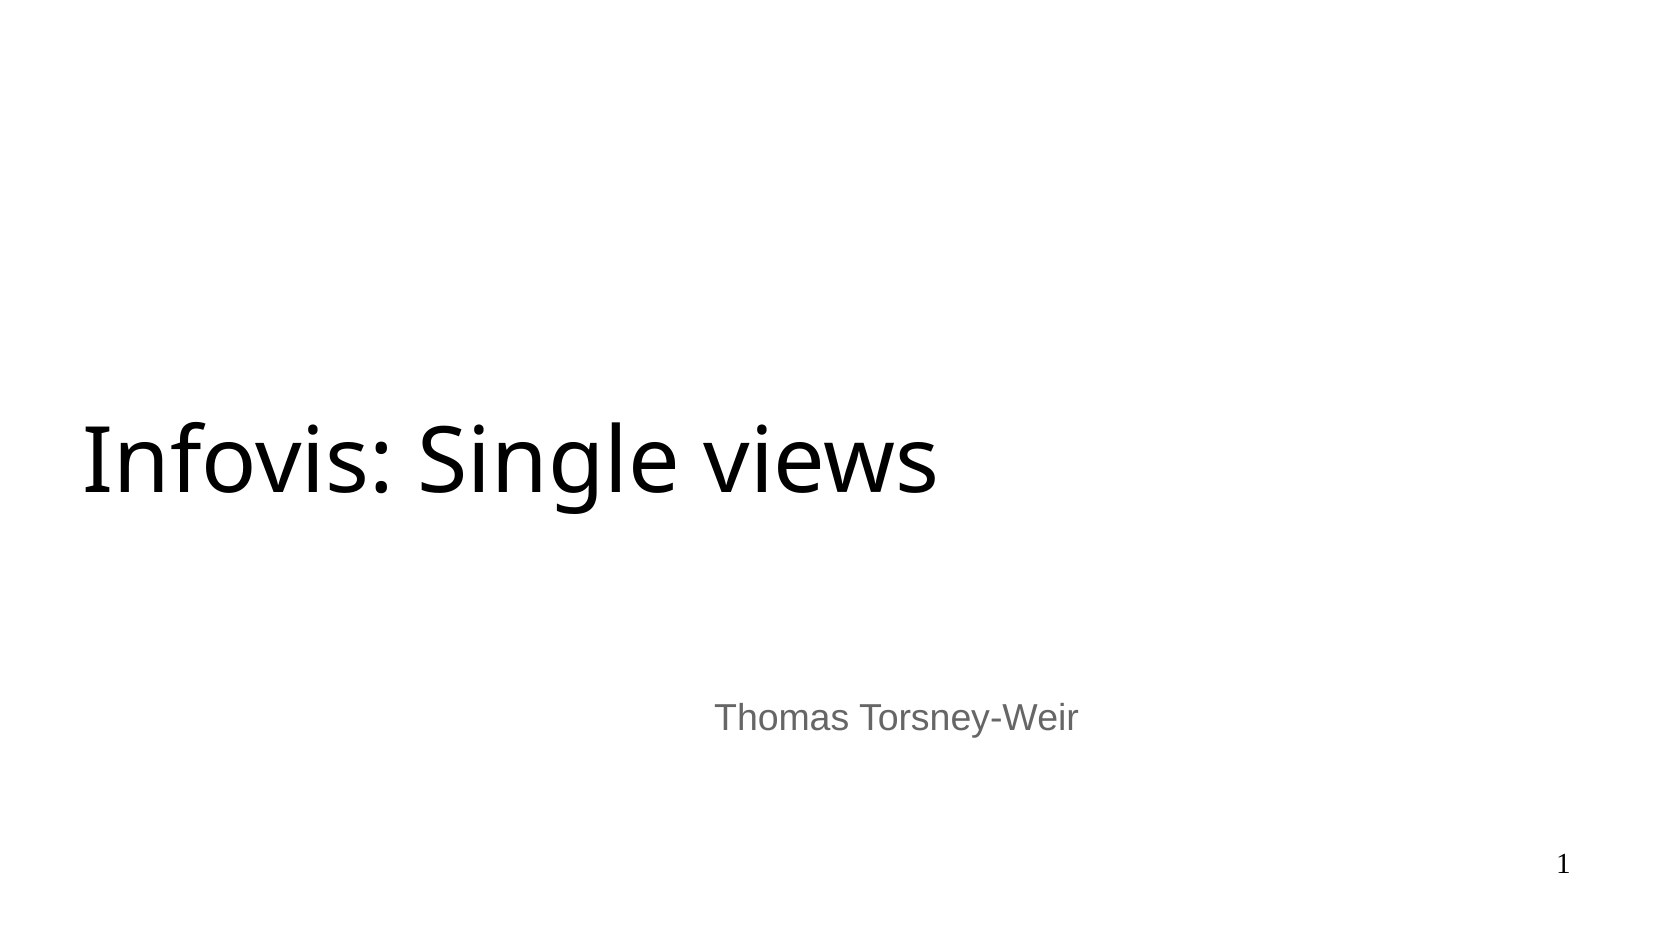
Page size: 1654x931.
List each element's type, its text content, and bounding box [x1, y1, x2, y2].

text_box Thomas Torsney-Weir [699, 689, 1570, 747]
title Infovis: Single views [82, 379, 1571, 535]
